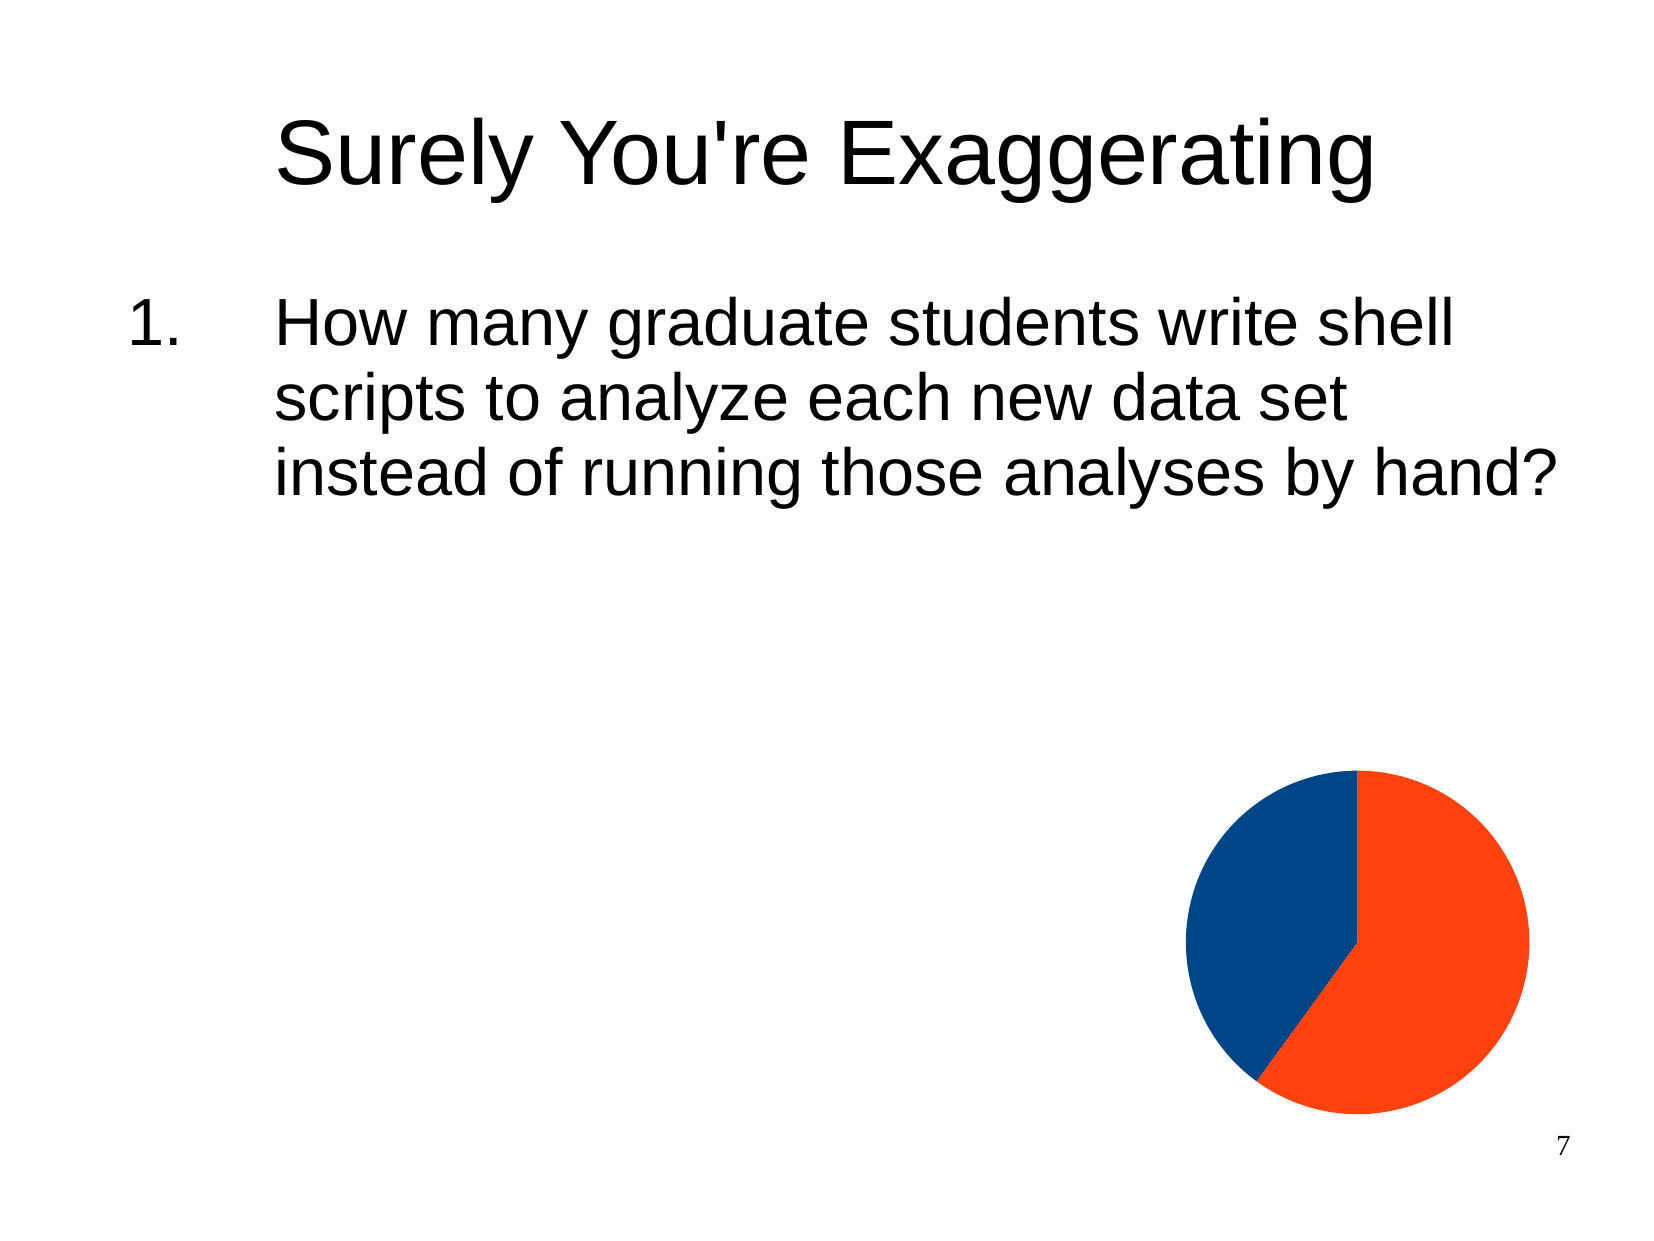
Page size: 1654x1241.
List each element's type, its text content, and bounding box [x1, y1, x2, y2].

text_box 1. How many graduate students write shell scripts to analyze each new data set instead of running those analyses by hand? [112, 277, 1576, 517]
chart [1154, 763, 1561, 1122]
title Surely You're Exaggerating [82, 49, 1571, 257]
